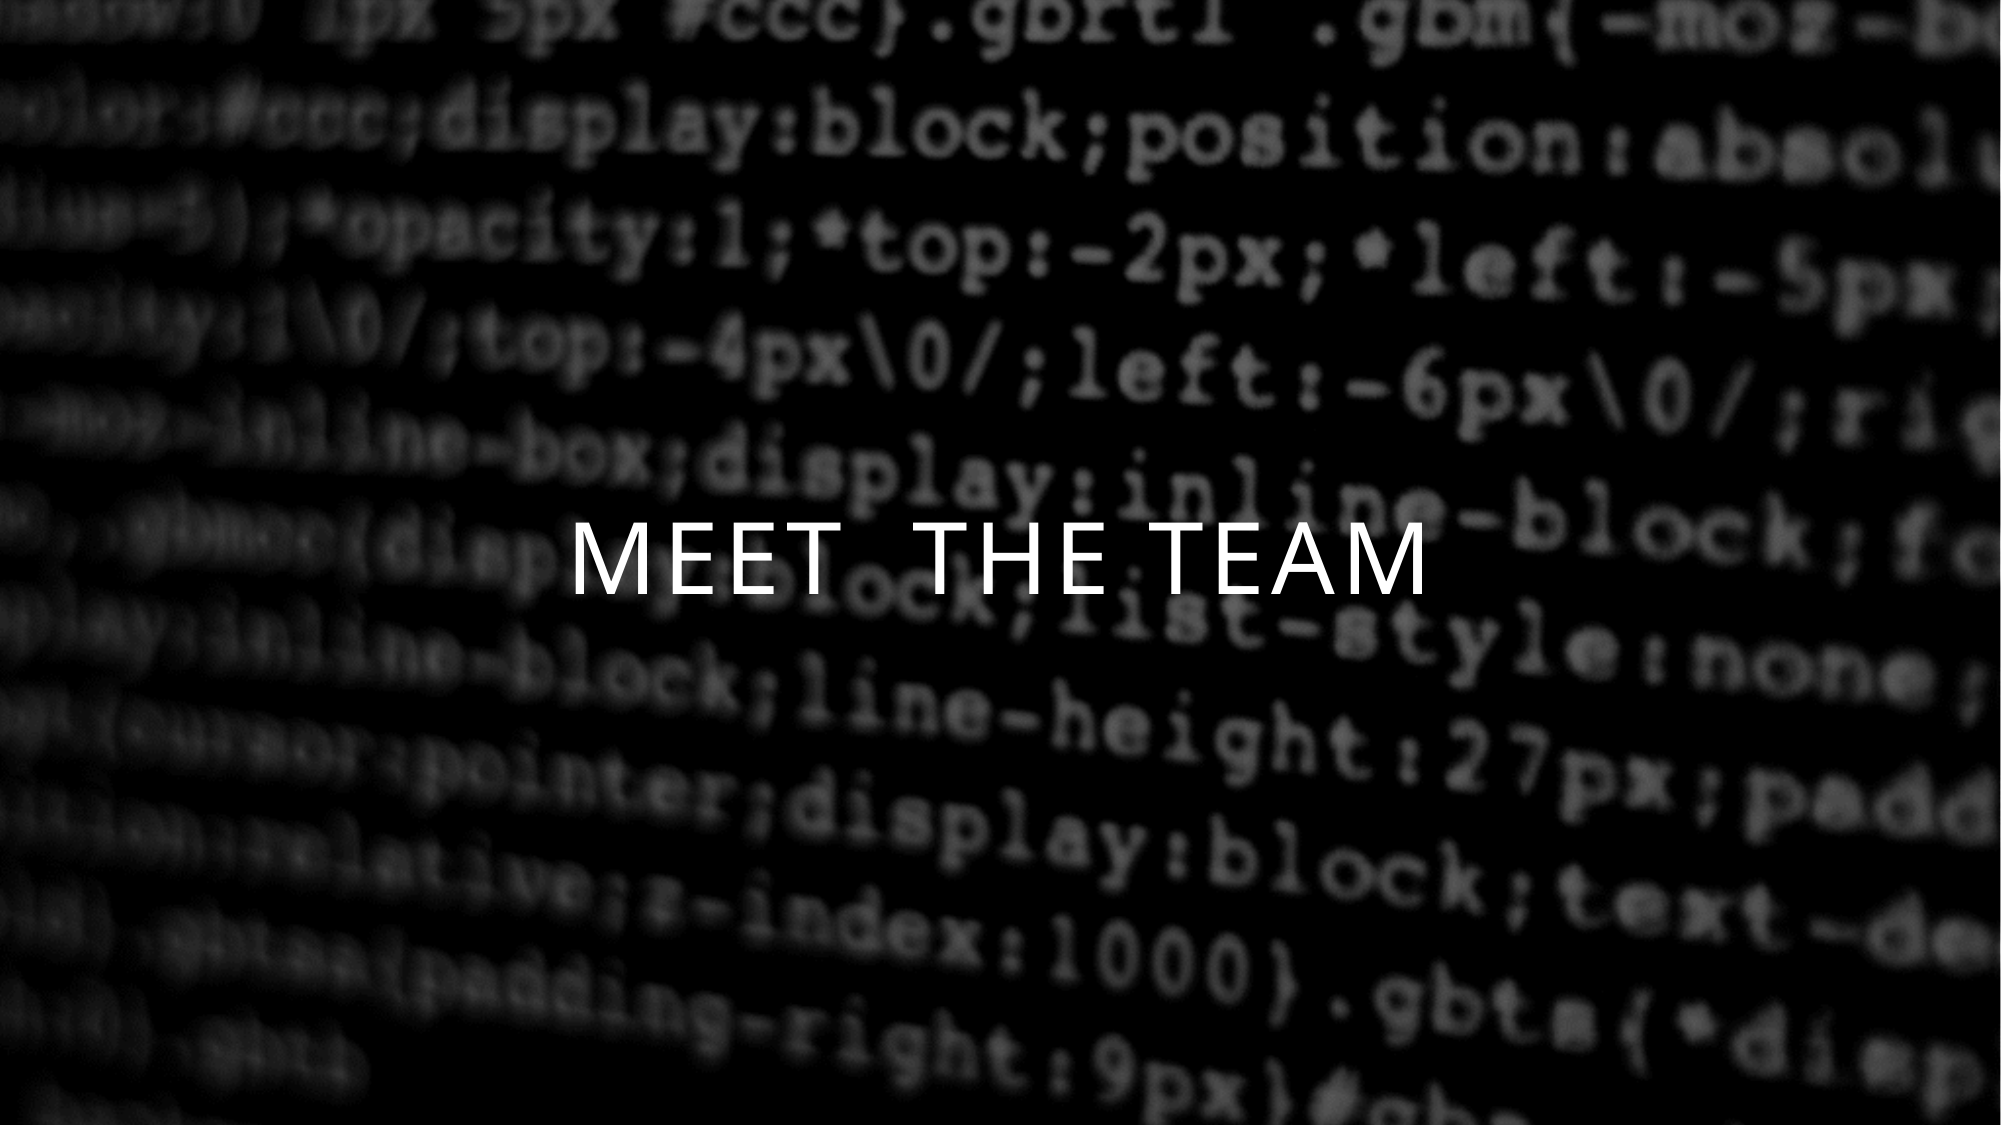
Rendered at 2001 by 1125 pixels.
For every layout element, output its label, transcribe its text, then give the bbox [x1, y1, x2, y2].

picture [0, 0, 2000, 1125]
title Meet THE team [249, 375, 1750, 751]
